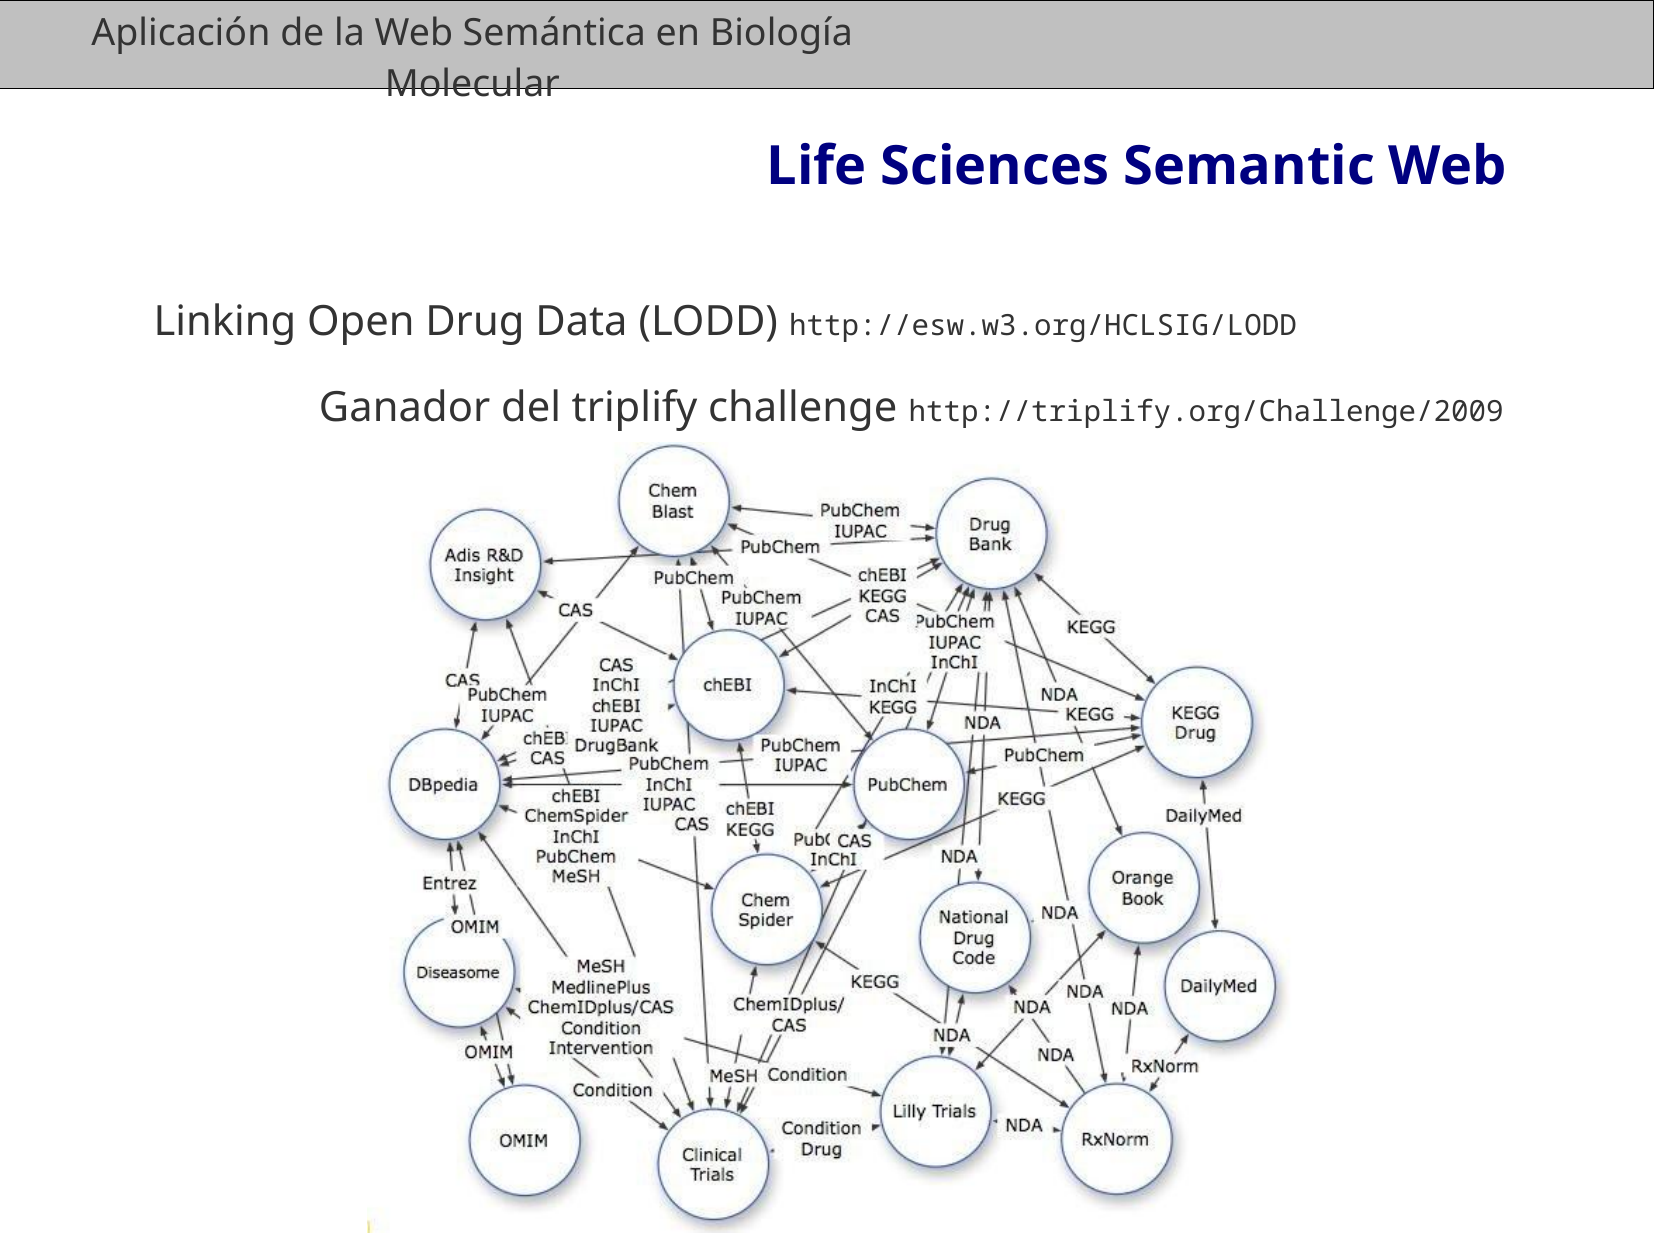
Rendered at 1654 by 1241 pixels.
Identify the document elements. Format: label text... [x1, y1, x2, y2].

picture [367, 442, 1300, 1233]
list Linking Open Drug Data (LODD) http://esw.w3.org/HCLSIG/LODD Ganador del triplify challenge http://triplify.org/Challenge/2009 [82, 290, 1571, 1182]
text_box Life Sciences Semantic Web [620, 125, 1654, 202]
text_box Aplicación de la Web Semántica en Biología Molecular [0, 23, 945, 89]
text_box [0, 0, 1654, 89]
